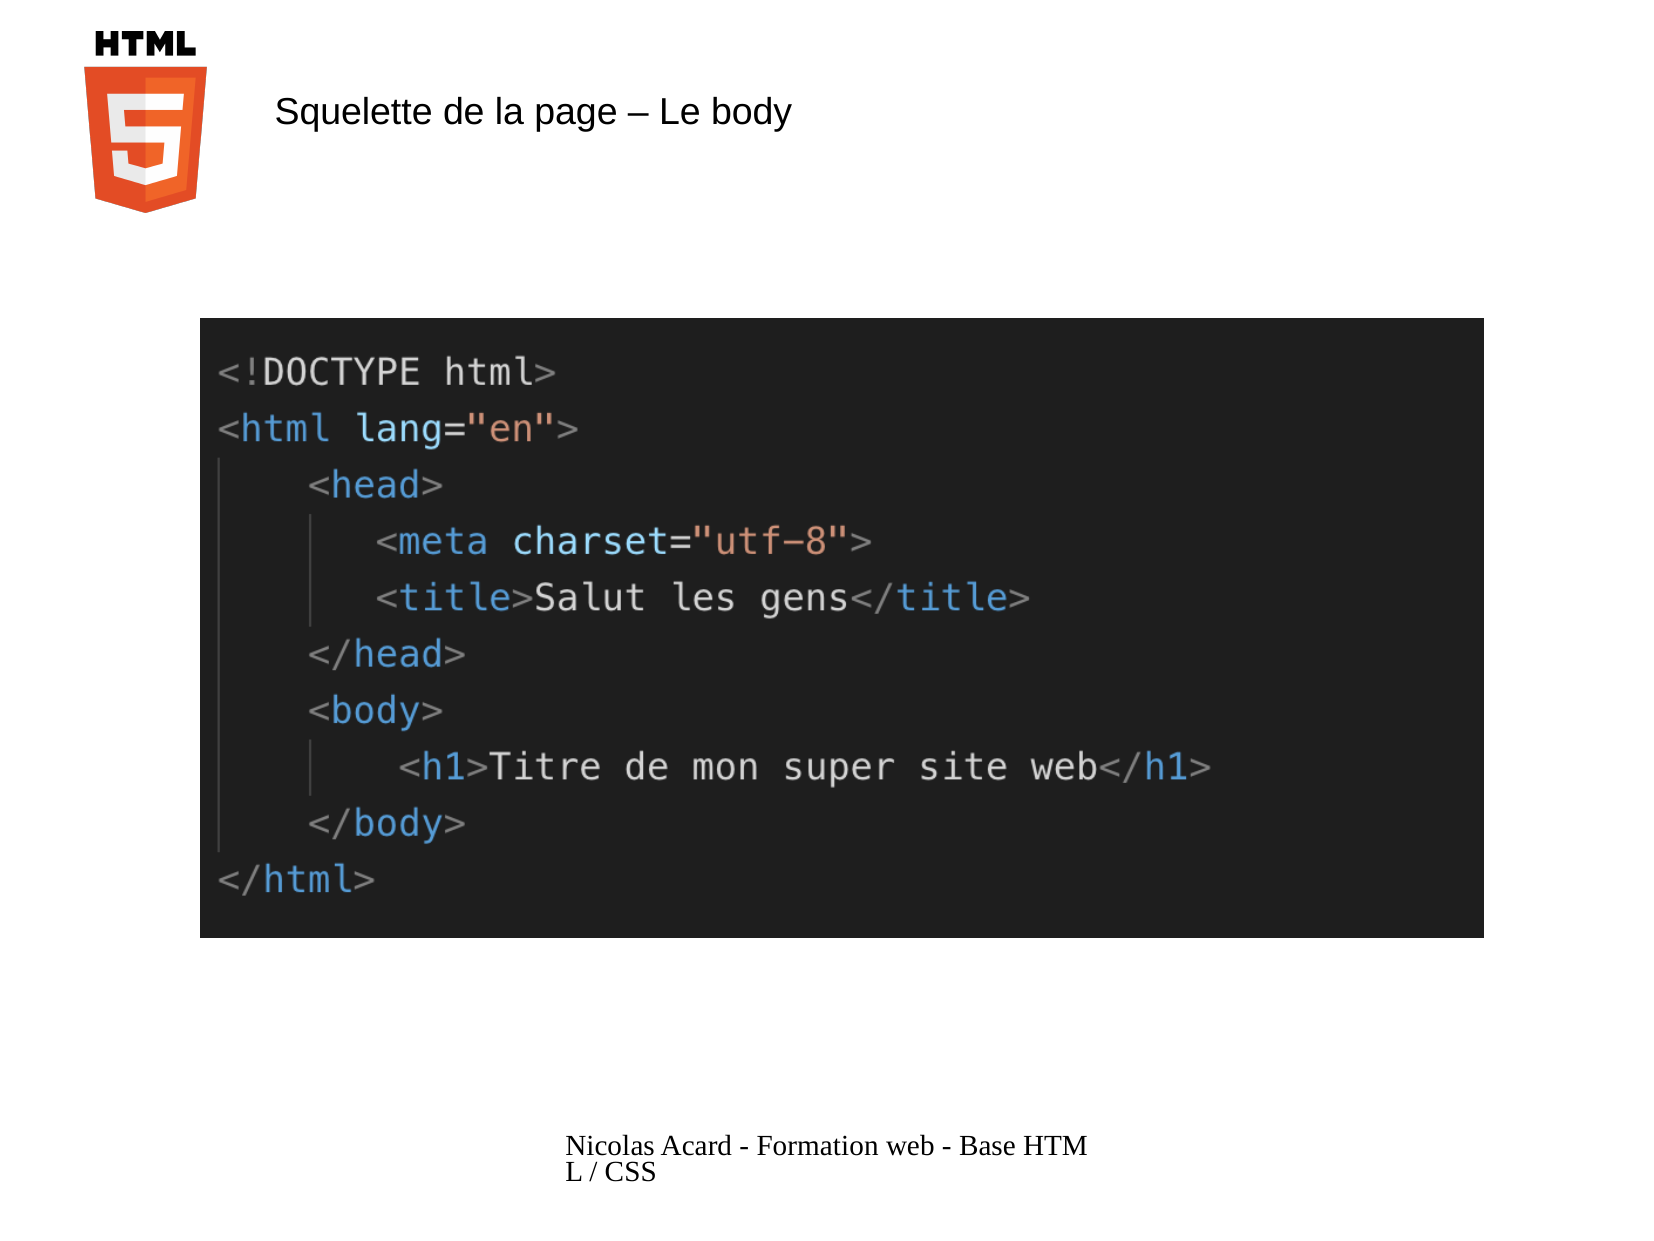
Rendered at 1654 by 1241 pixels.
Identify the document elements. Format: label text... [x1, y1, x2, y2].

picture [200, 318, 1484, 938]
text_box Squelette de la page – Le body [259, 82, 1193, 140]
picture [59, 31, 232, 213]
